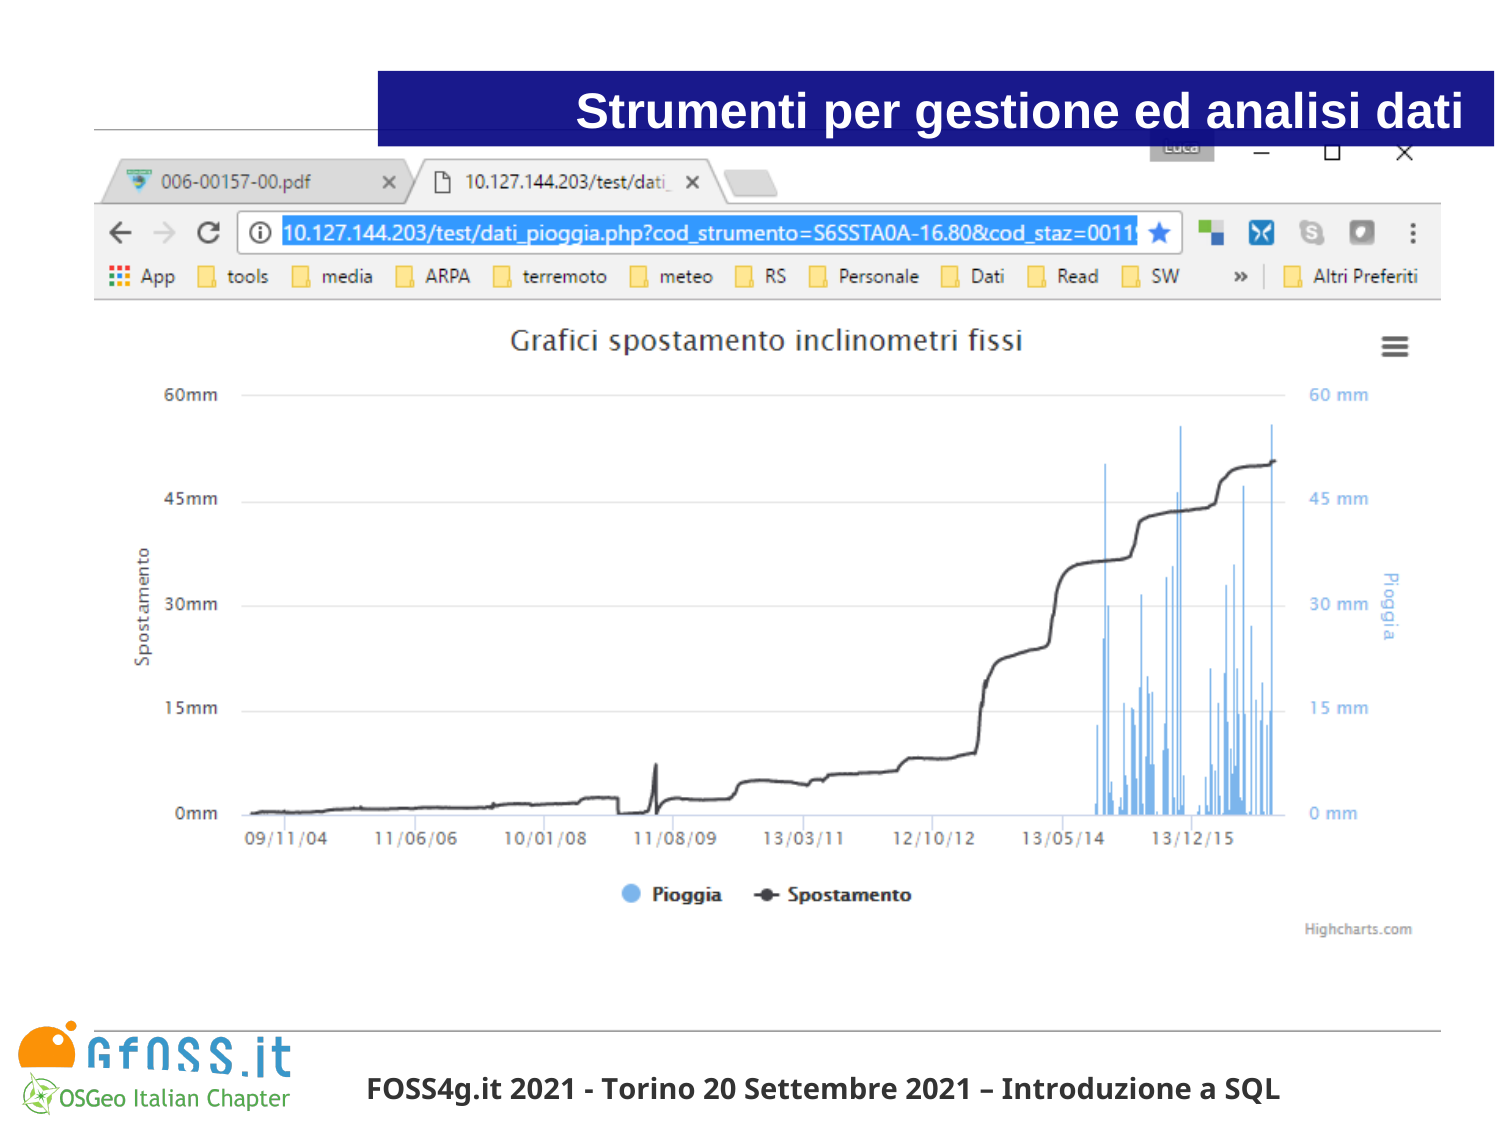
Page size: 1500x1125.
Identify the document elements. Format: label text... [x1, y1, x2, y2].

title Strumenti per gestione ed analisi dati [377, 70, 1495, 147]
picture [0, 129, 1441, 1125]
